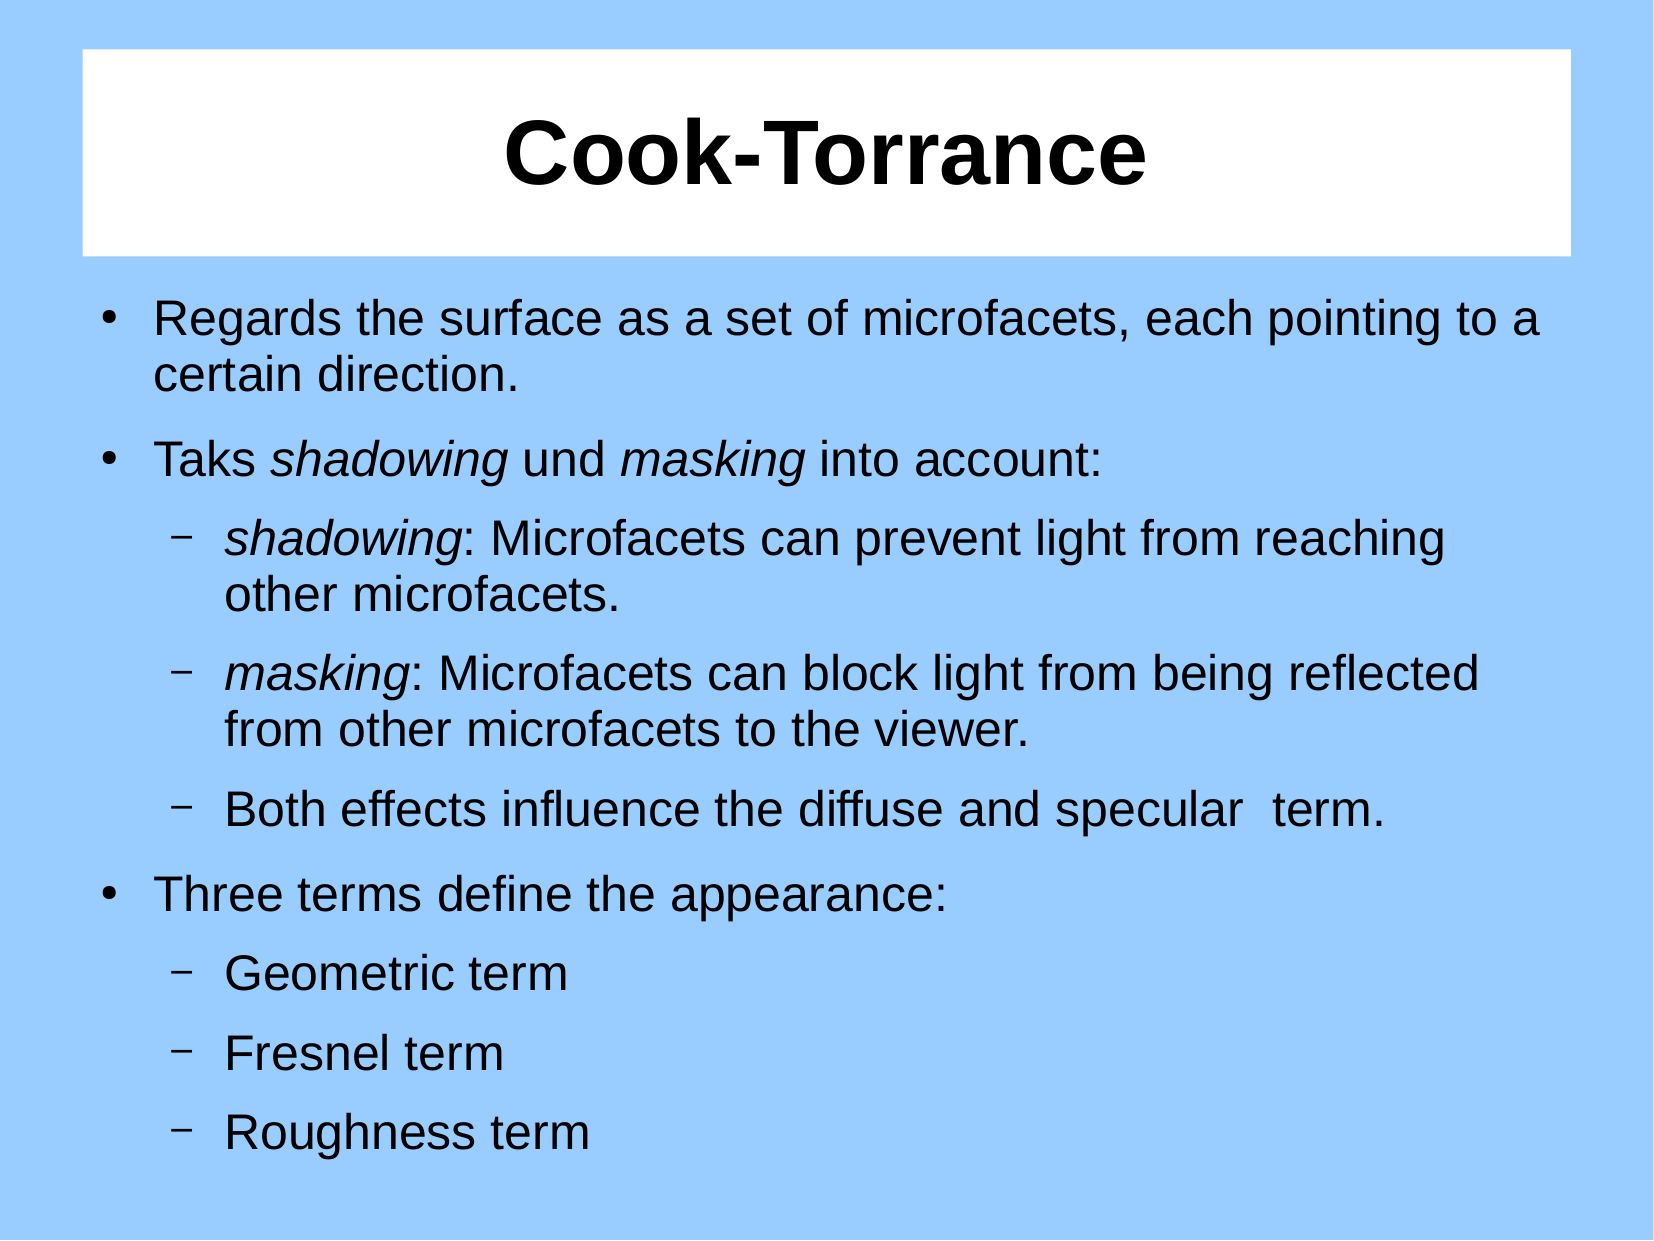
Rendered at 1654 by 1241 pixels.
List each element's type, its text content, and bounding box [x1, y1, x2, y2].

title Cook-Torrance [82, 49, 1571, 257]
list Regards the surface as a set of microfacets, each pointing to a certain direction. Taks shadowing und masking into account: shadowing: Microfacets can prevent light from reaching other microfacets. masking: Microfacets can block light from being reflected from other microfacets to the viewer. Both effects influence the diffuse and specular term. Three terms define the appearance: Geometric term Fresnel term Roughness term [82, 290, 1571, 1170]
